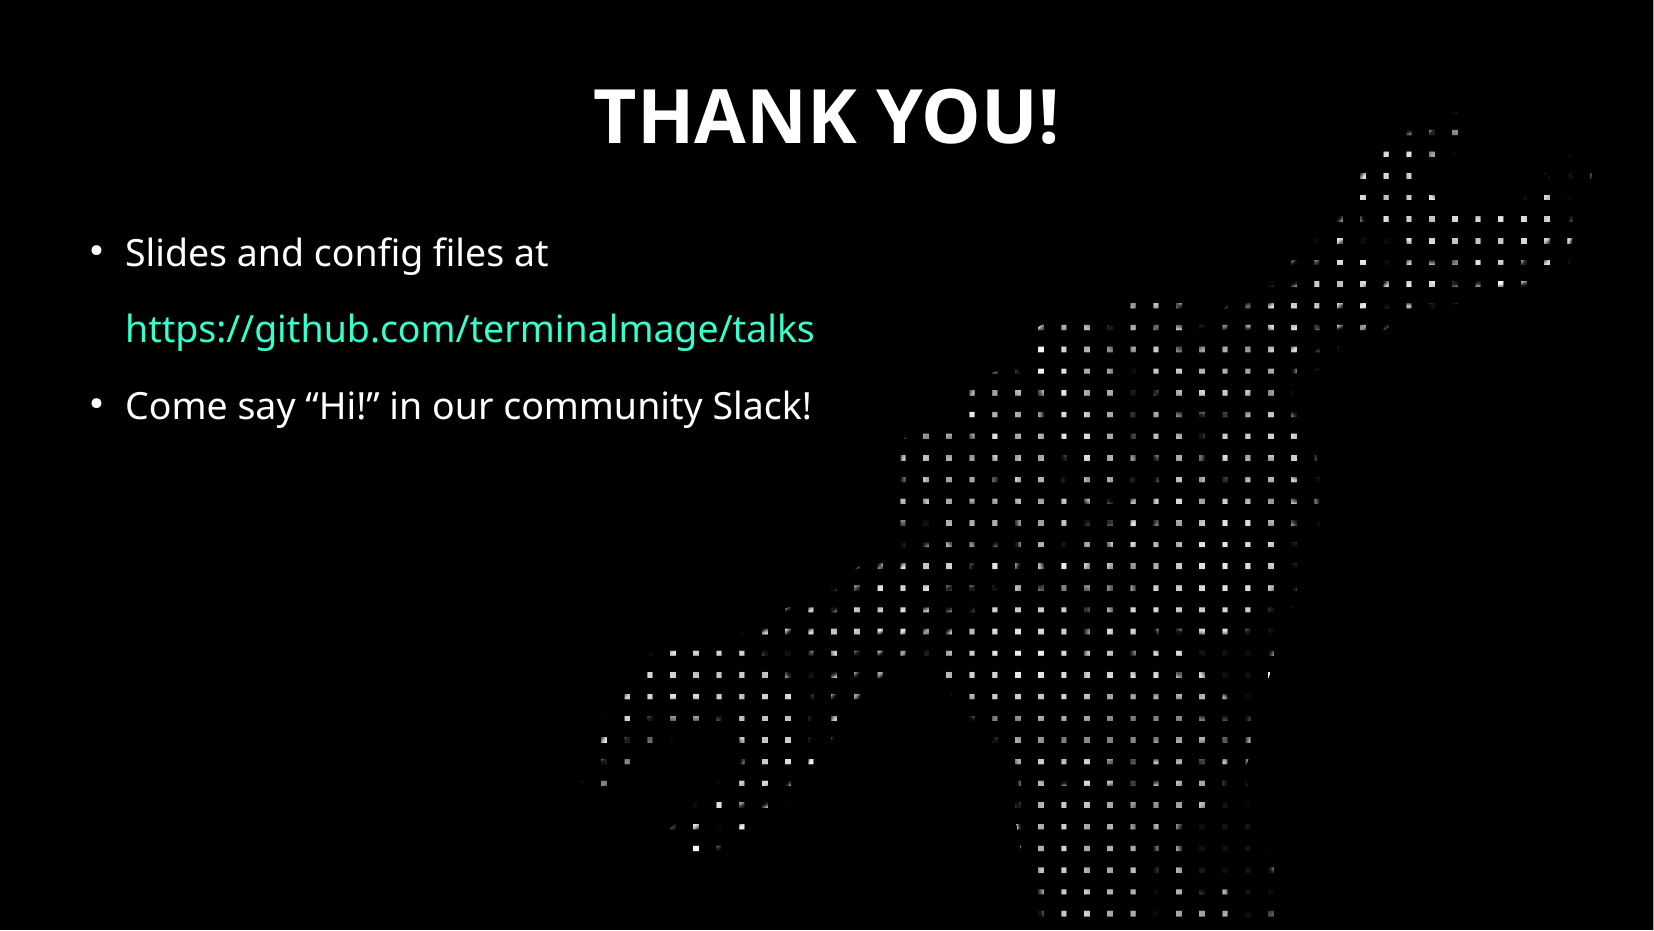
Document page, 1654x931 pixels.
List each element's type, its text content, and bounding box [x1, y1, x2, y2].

text_box Slides and config files at https://github.com/terminalmage/talks Come say “Hi!” in our community Slack! [75, 193, 1261, 451]
title THANK YOU! [82, 37, 1571, 193]
picture [580, 107, 1592, 931]
